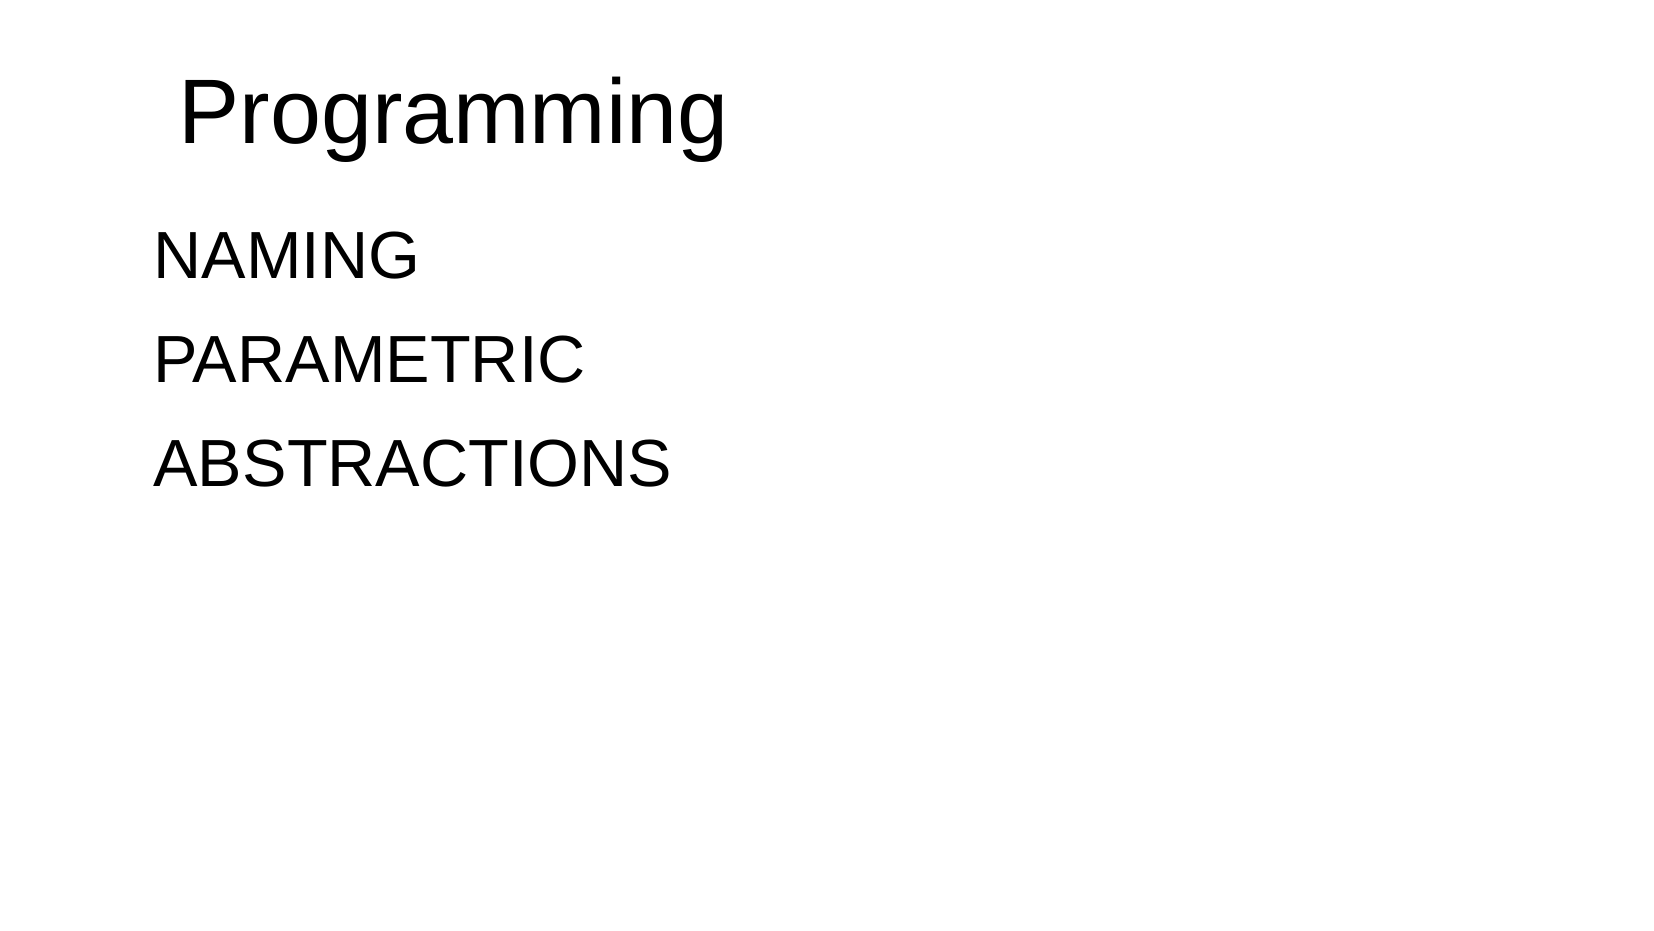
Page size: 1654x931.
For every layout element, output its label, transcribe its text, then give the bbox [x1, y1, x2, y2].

title Programming [82, 37, 826, 188]
list NAMING PARAMETRIC ABSTRACTIONS [82, 217, 809, 901]
